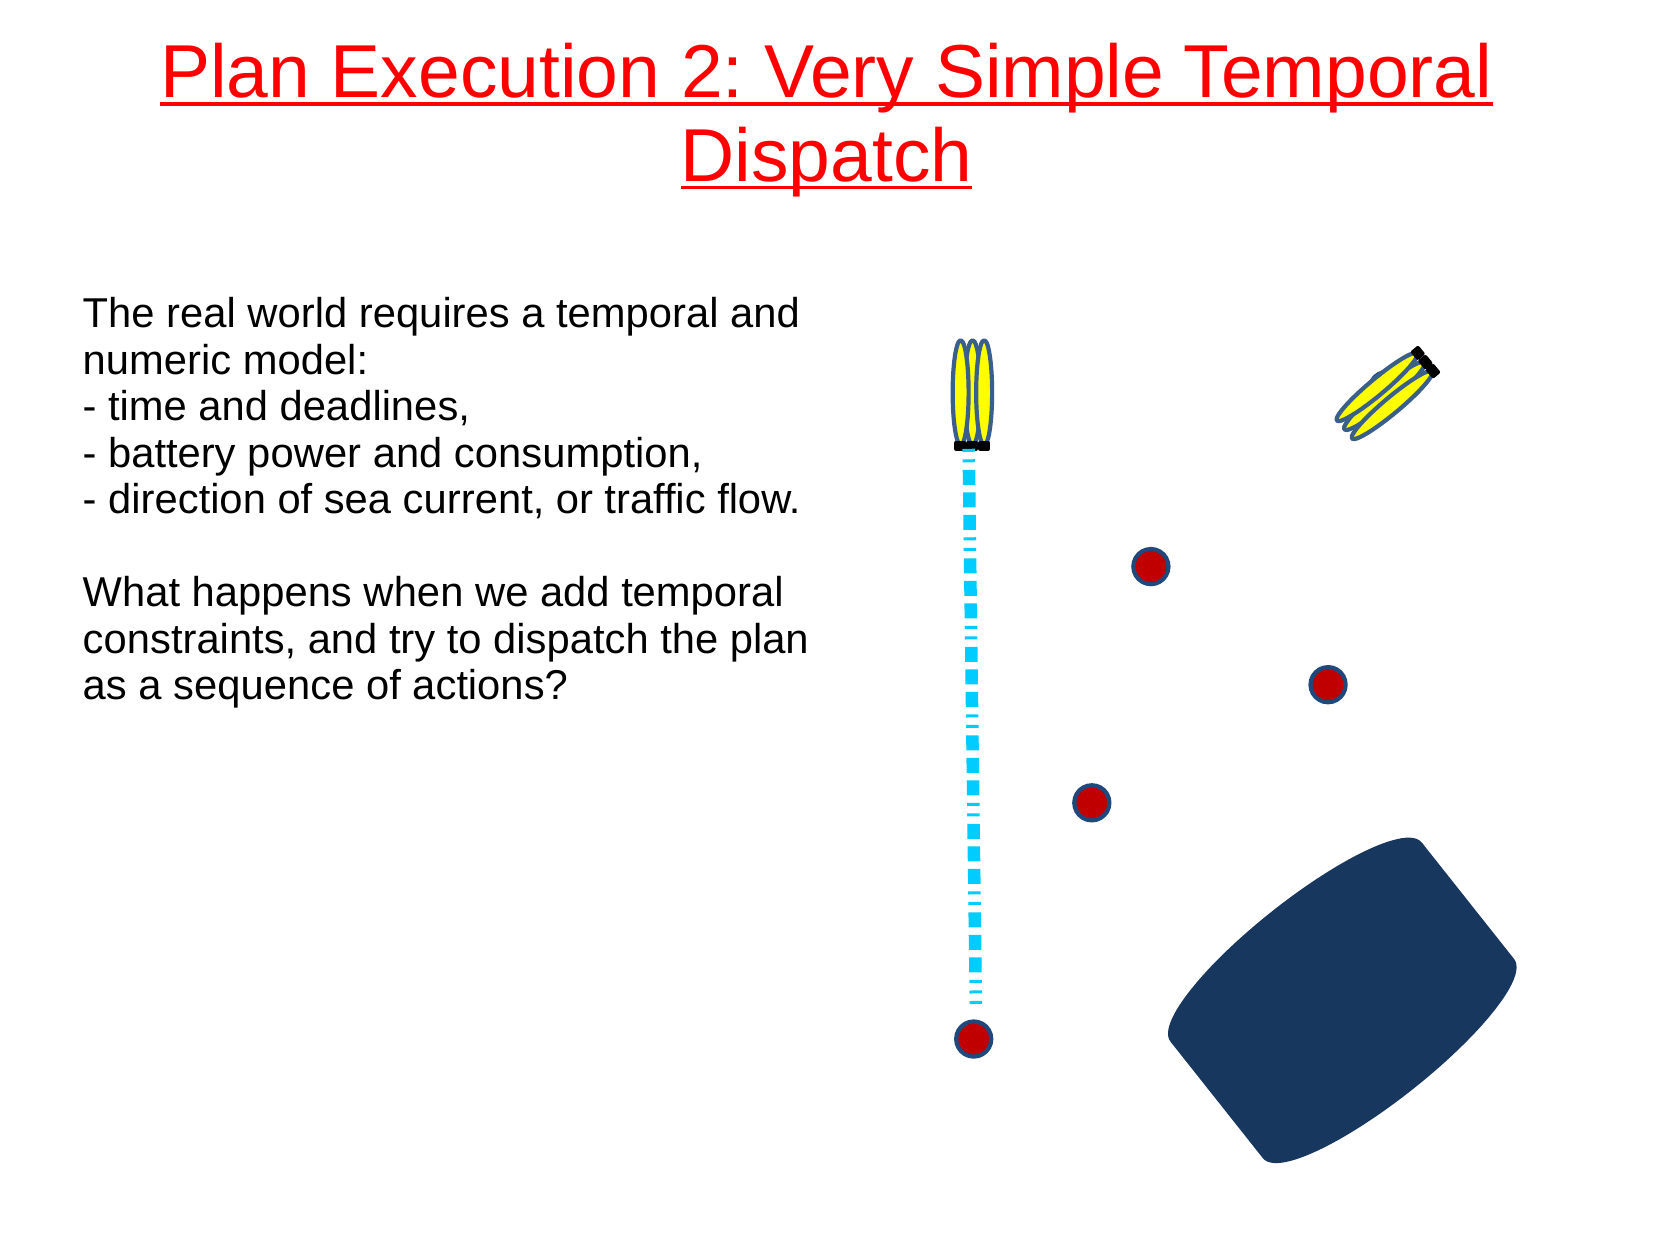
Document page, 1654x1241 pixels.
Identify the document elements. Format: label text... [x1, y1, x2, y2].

title Plan Execution 2: Very Simple Temporal Dispatch [82, 29, 1571, 198]
text_box [1074, 785, 1110, 821]
text_box [952, 340, 993, 449]
text_box [1170, 839, 1515, 1161]
text_box [1310, 667, 1346, 703]
text_box [1336, 348, 1438, 440]
text_box [1133, 549, 1169, 585]
subtitle The real world requires a temporal and numeric model: - time and deadlines, - battery power and consumption, - direction of sea current, or traffic flow. What happens when we add temporal constraints, and try to dispatch the plan as a sequence of actions? [82, 290, 827, 1010]
text_box [956, 1021, 992, 1057]
